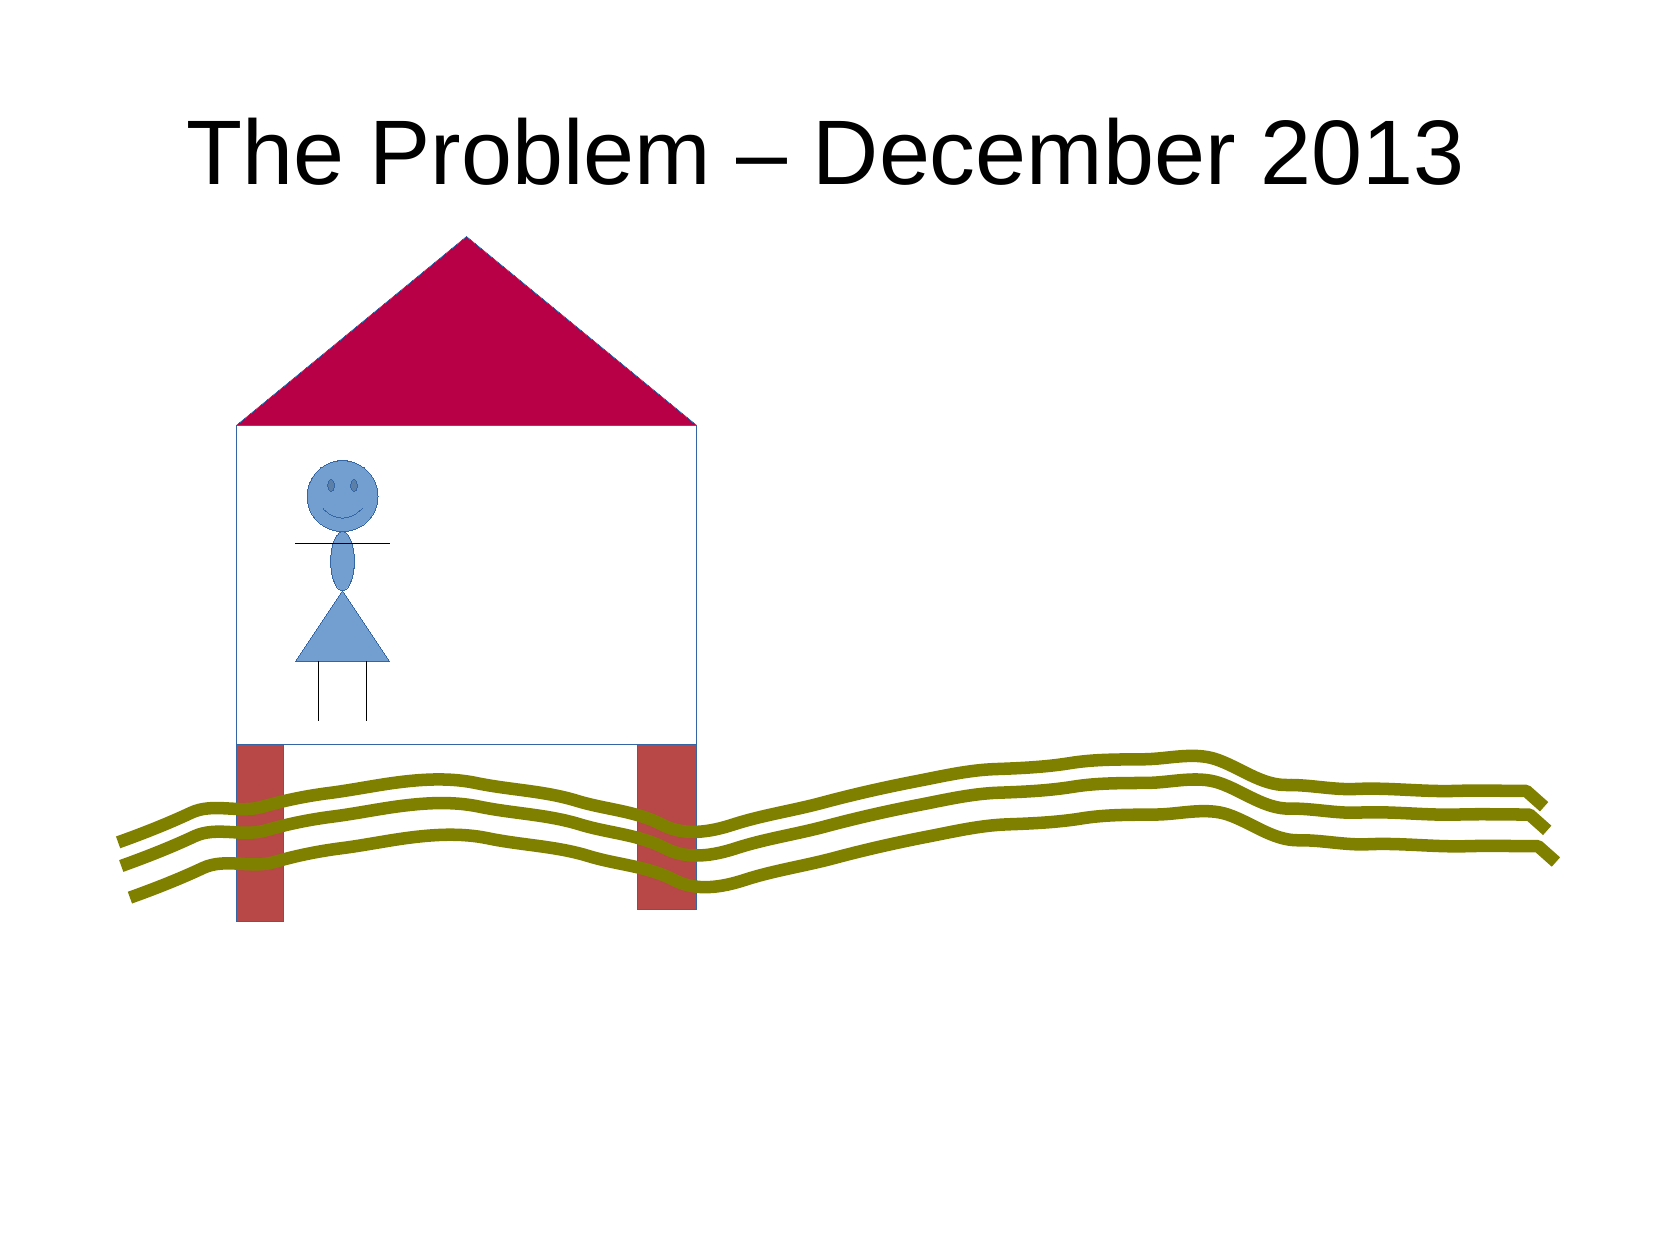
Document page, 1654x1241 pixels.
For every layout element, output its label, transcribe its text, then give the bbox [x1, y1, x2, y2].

text_box [637, 822, 697, 849]
text_box [236, 236, 697, 426]
text_box [295, 544, 390, 662]
text_box [236, 808, 284, 826]
text_box [307, 460, 379, 543]
text_box [236, 744, 284, 802]
title The Problem – December 2013 [82, 49, 1571, 257]
text_box [236, 833, 284, 858]
text_box [637, 744, 697, 825]
text_box [637, 874, 697, 910]
text_box [236, 867, 284, 922]
text_box [637, 845, 697, 880]
